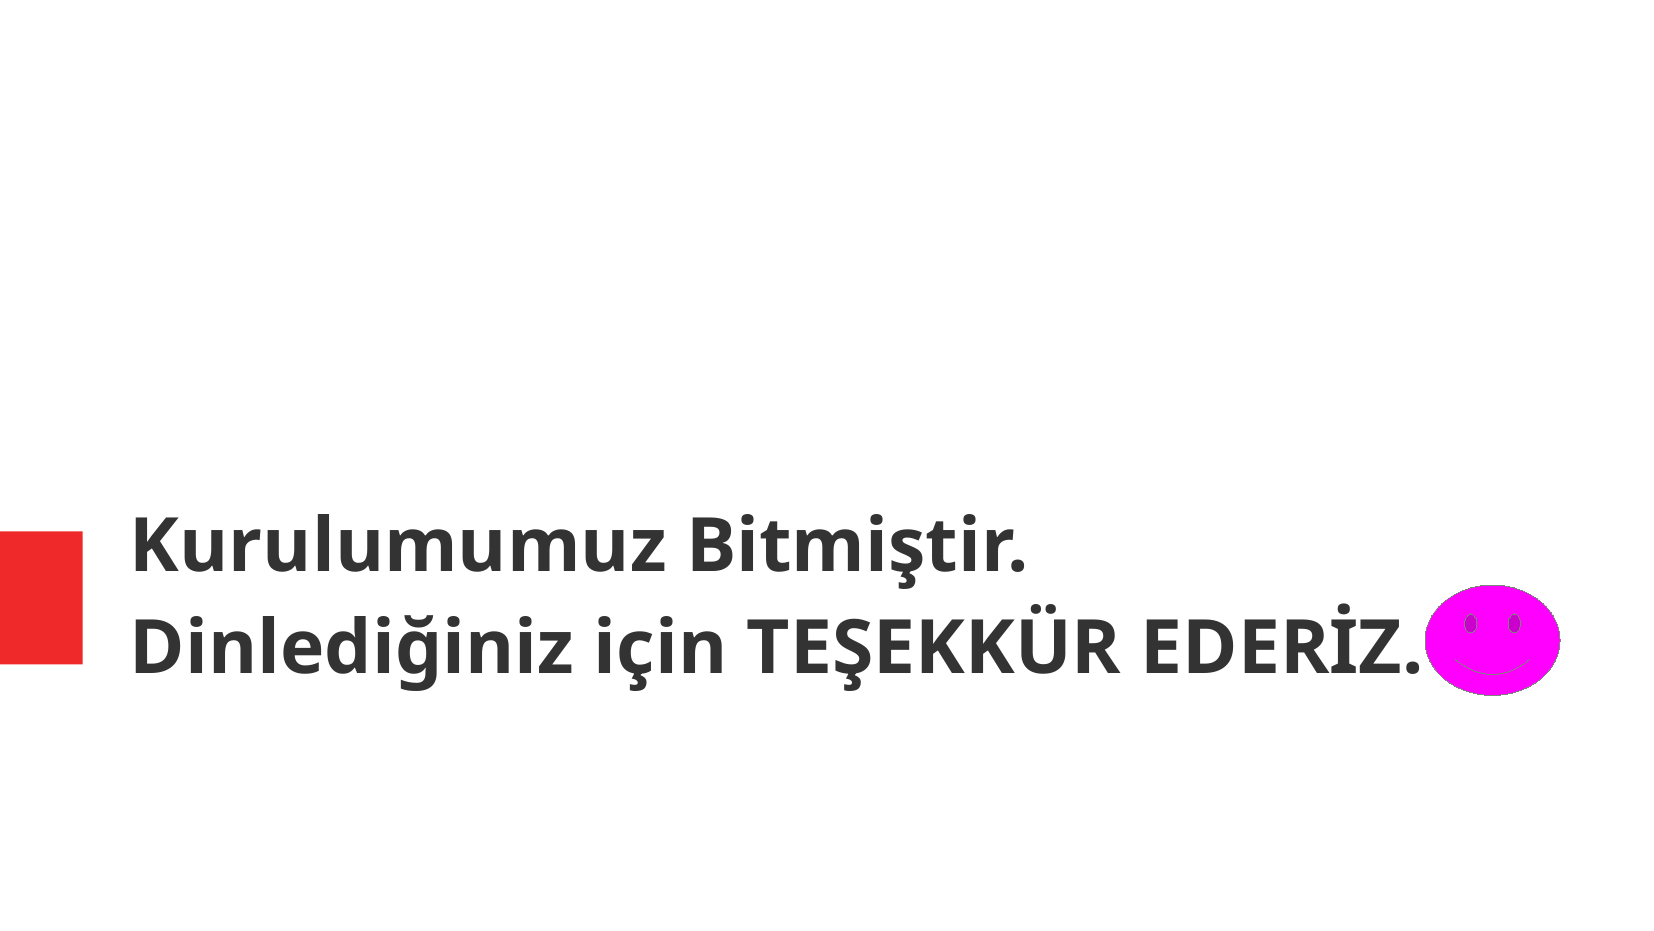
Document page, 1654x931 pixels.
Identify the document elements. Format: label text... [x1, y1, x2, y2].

text_box [1425, 585, 1561, 696]
title Kurulumumuz Bitmiştir. Dinlediğiniz için TEŞEKKÜR EDERİZ. [129, 491, 1536, 696]
